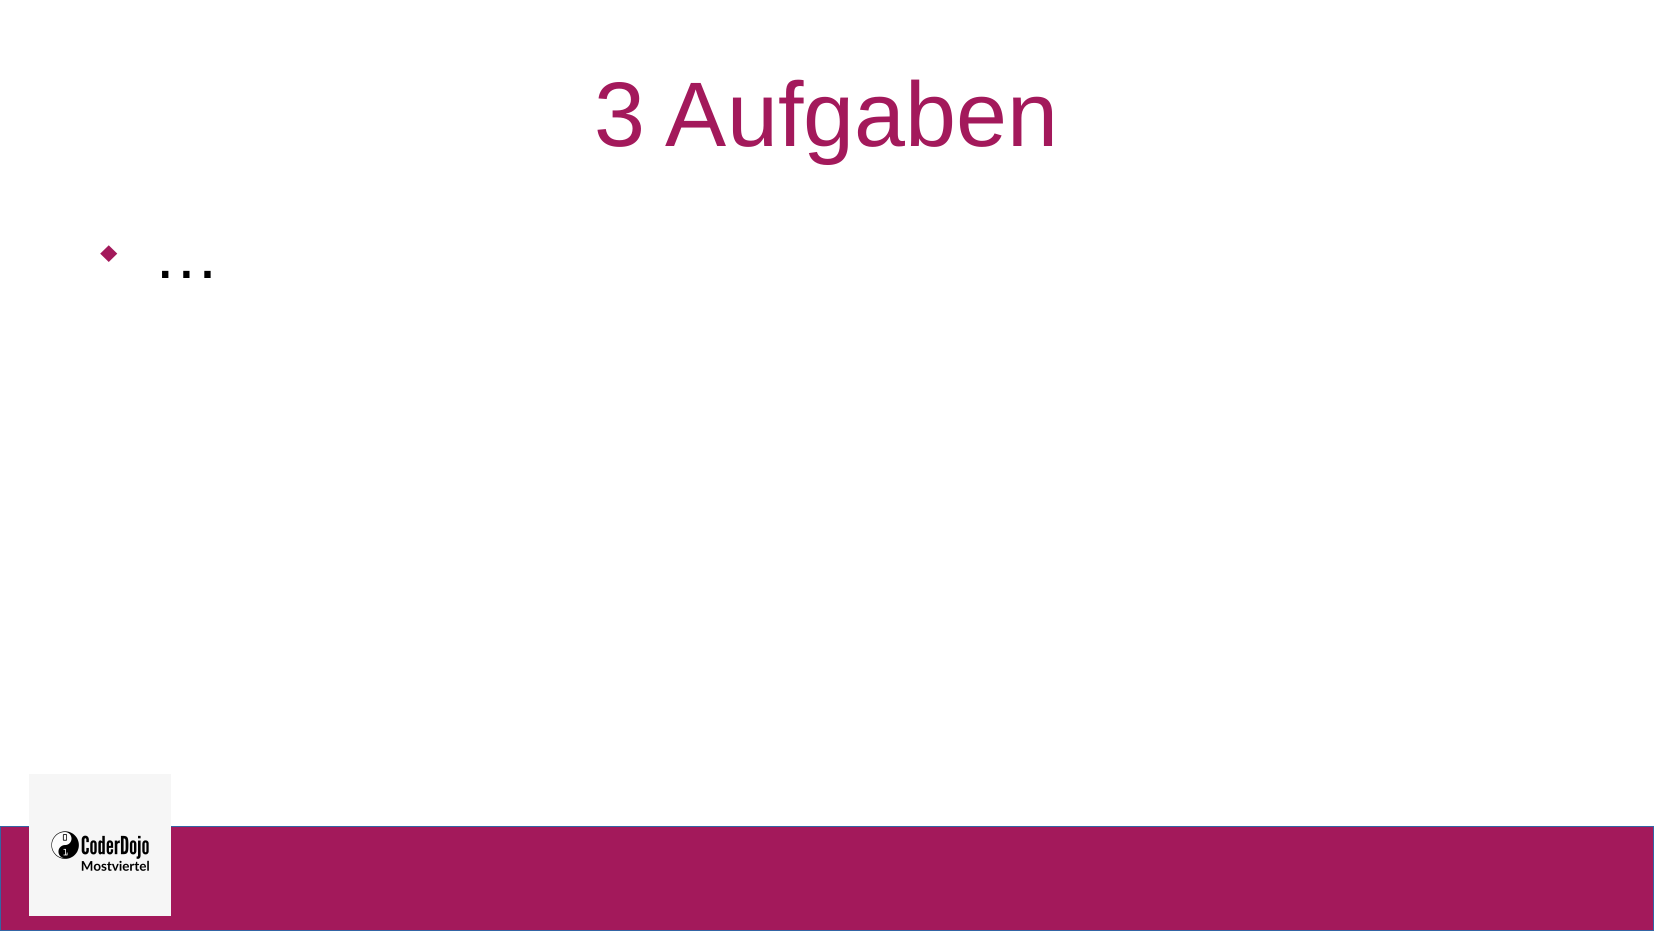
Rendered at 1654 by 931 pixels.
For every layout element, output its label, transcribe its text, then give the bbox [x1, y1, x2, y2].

picture [29, 774, 171, 916]
title 3 Aufgaben [82, 37, 1571, 193]
list … [82, 217, 1536, 758]
